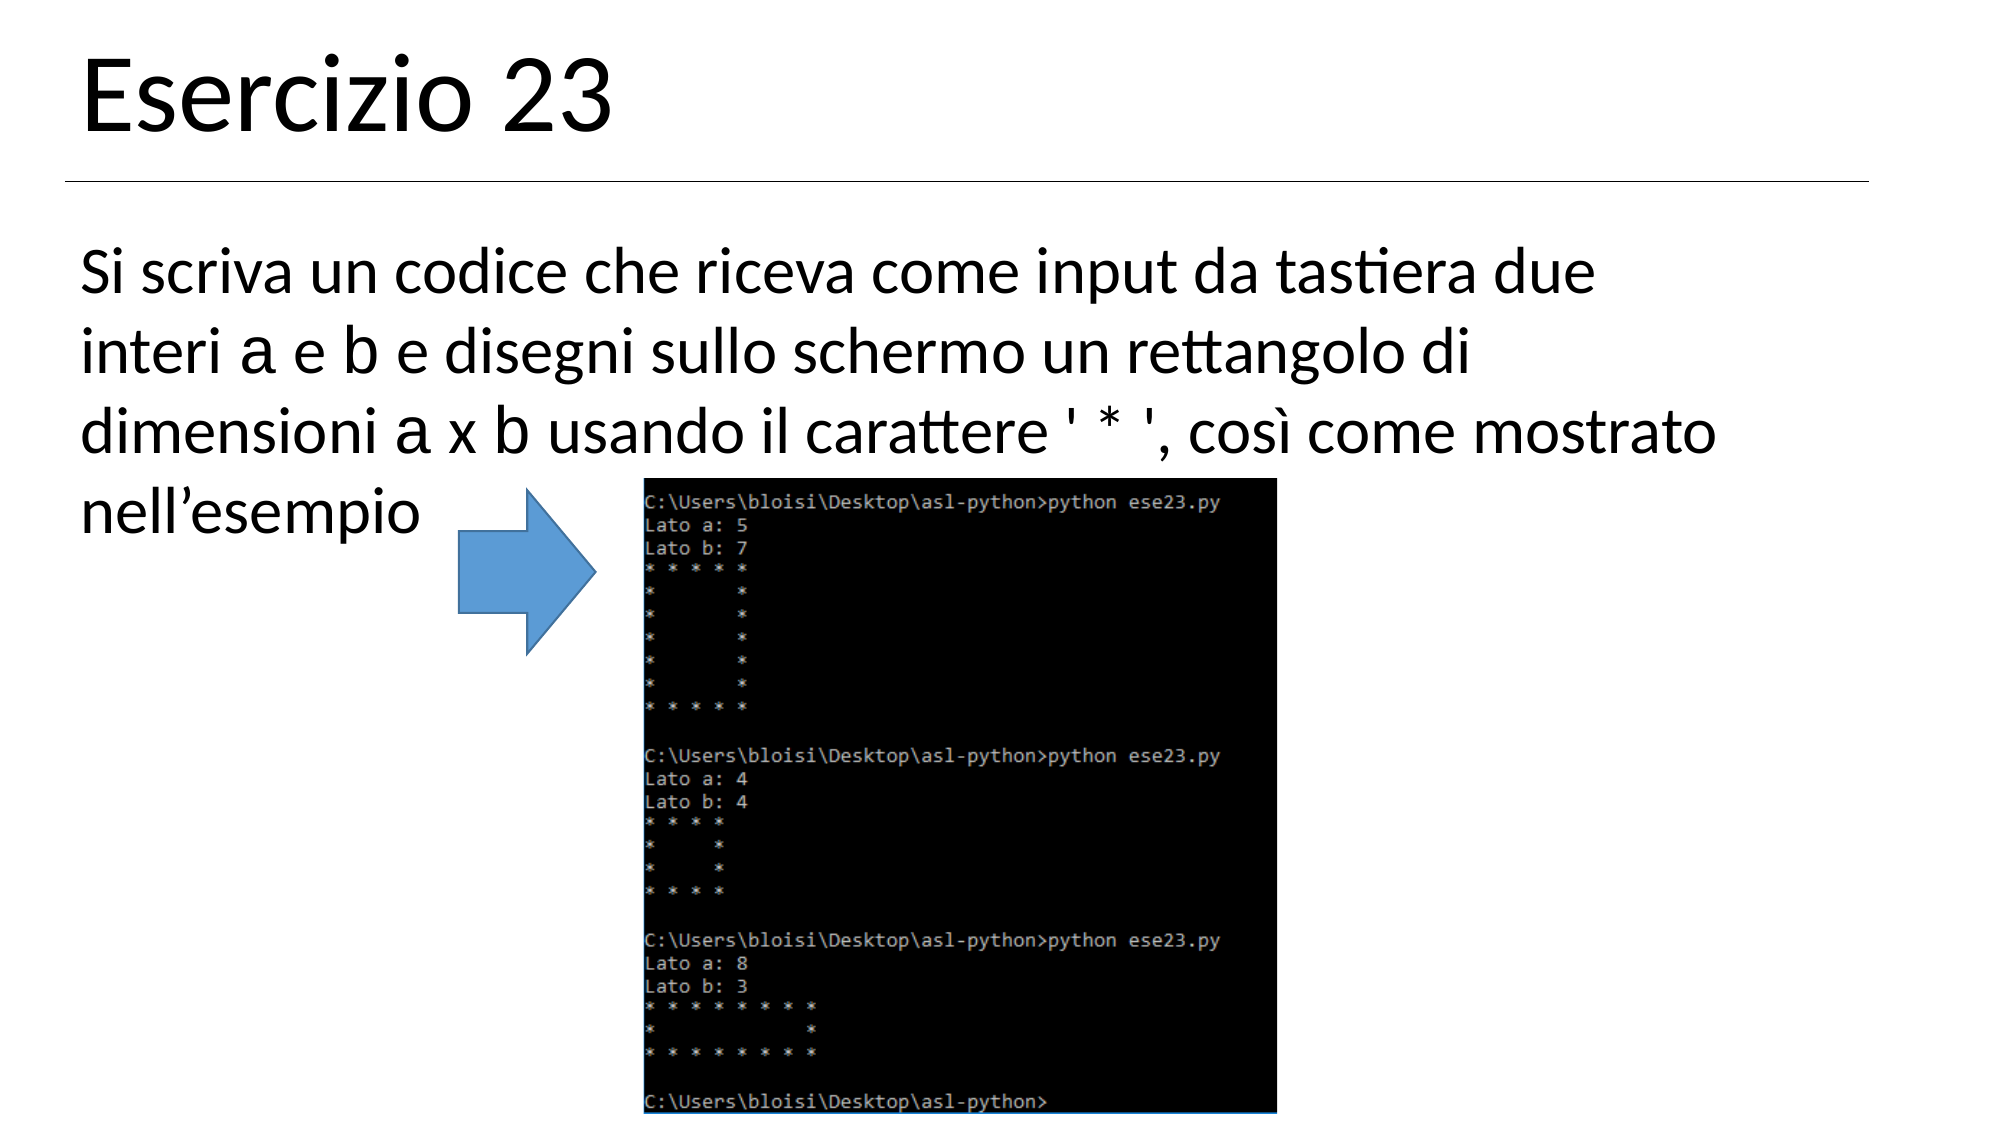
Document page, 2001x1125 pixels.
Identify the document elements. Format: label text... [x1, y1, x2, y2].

text_box Si scriva un codice che riceva come input da tastiera due interi a e b e disegni sullo schermo un rettangolo di dimensioni a x b usando il carattere ' * ', così come mostrato nell’esempio [65, 219, 1764, 554]
picture [643, 478, 1278, 1114]
text_box [458, 490, 596, 654]
text_box Esercizio 23 [64, 26, 1899, 184]
